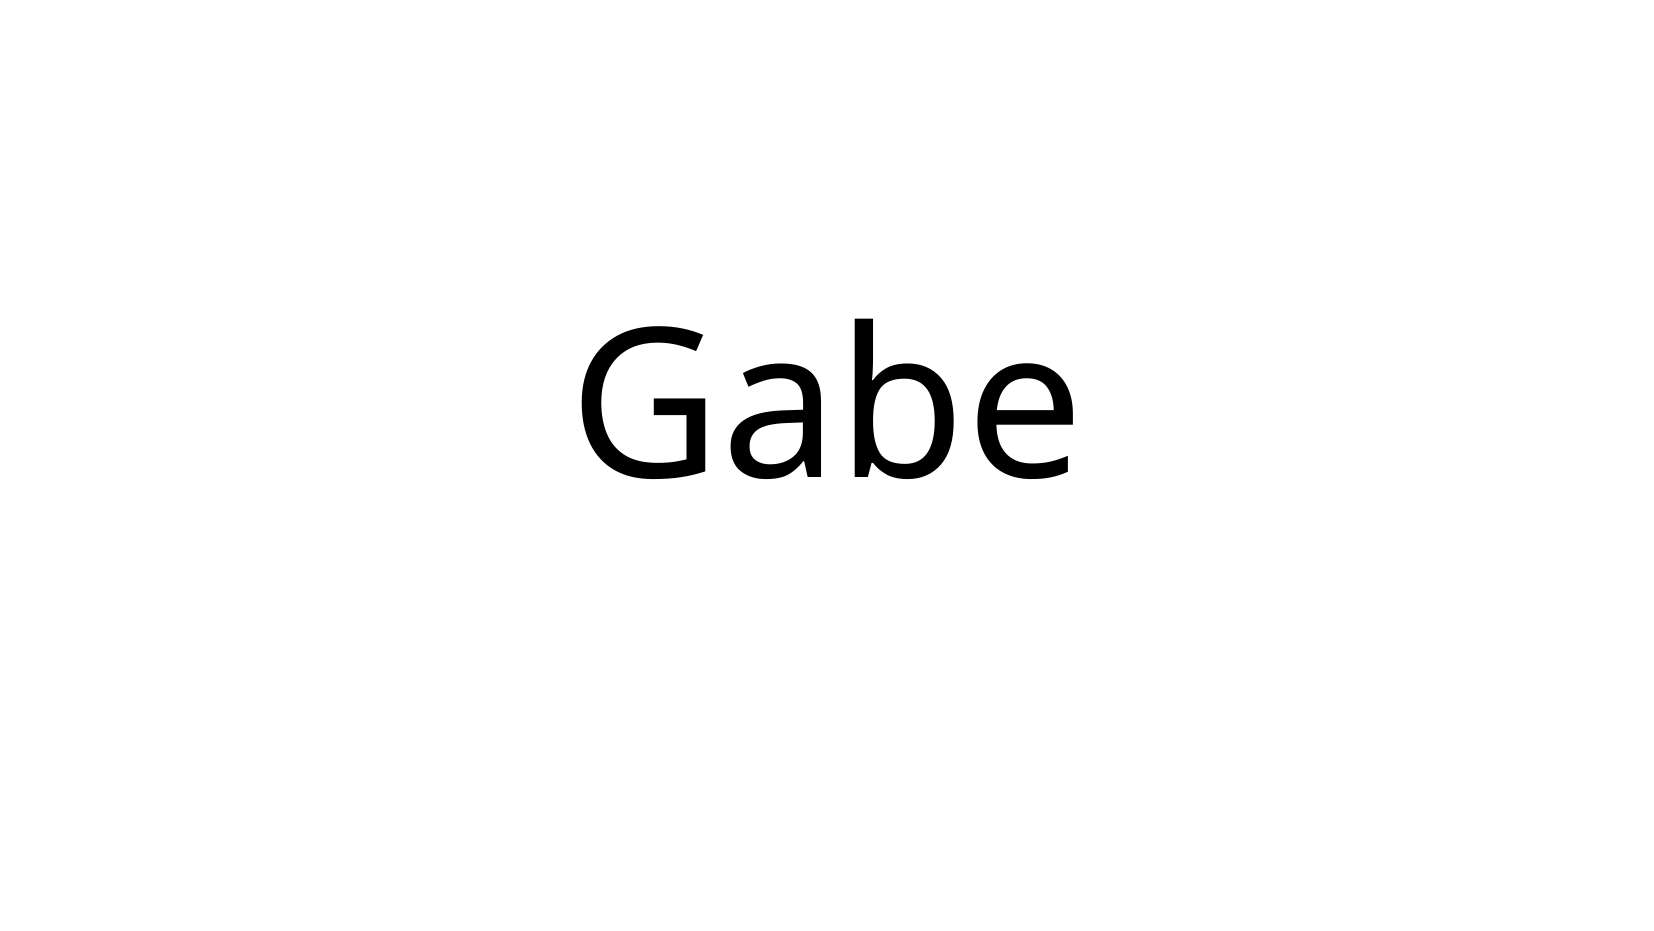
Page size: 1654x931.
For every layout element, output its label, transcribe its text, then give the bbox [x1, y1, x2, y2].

subtitle Gabe [82, 37, 1571, 758]
